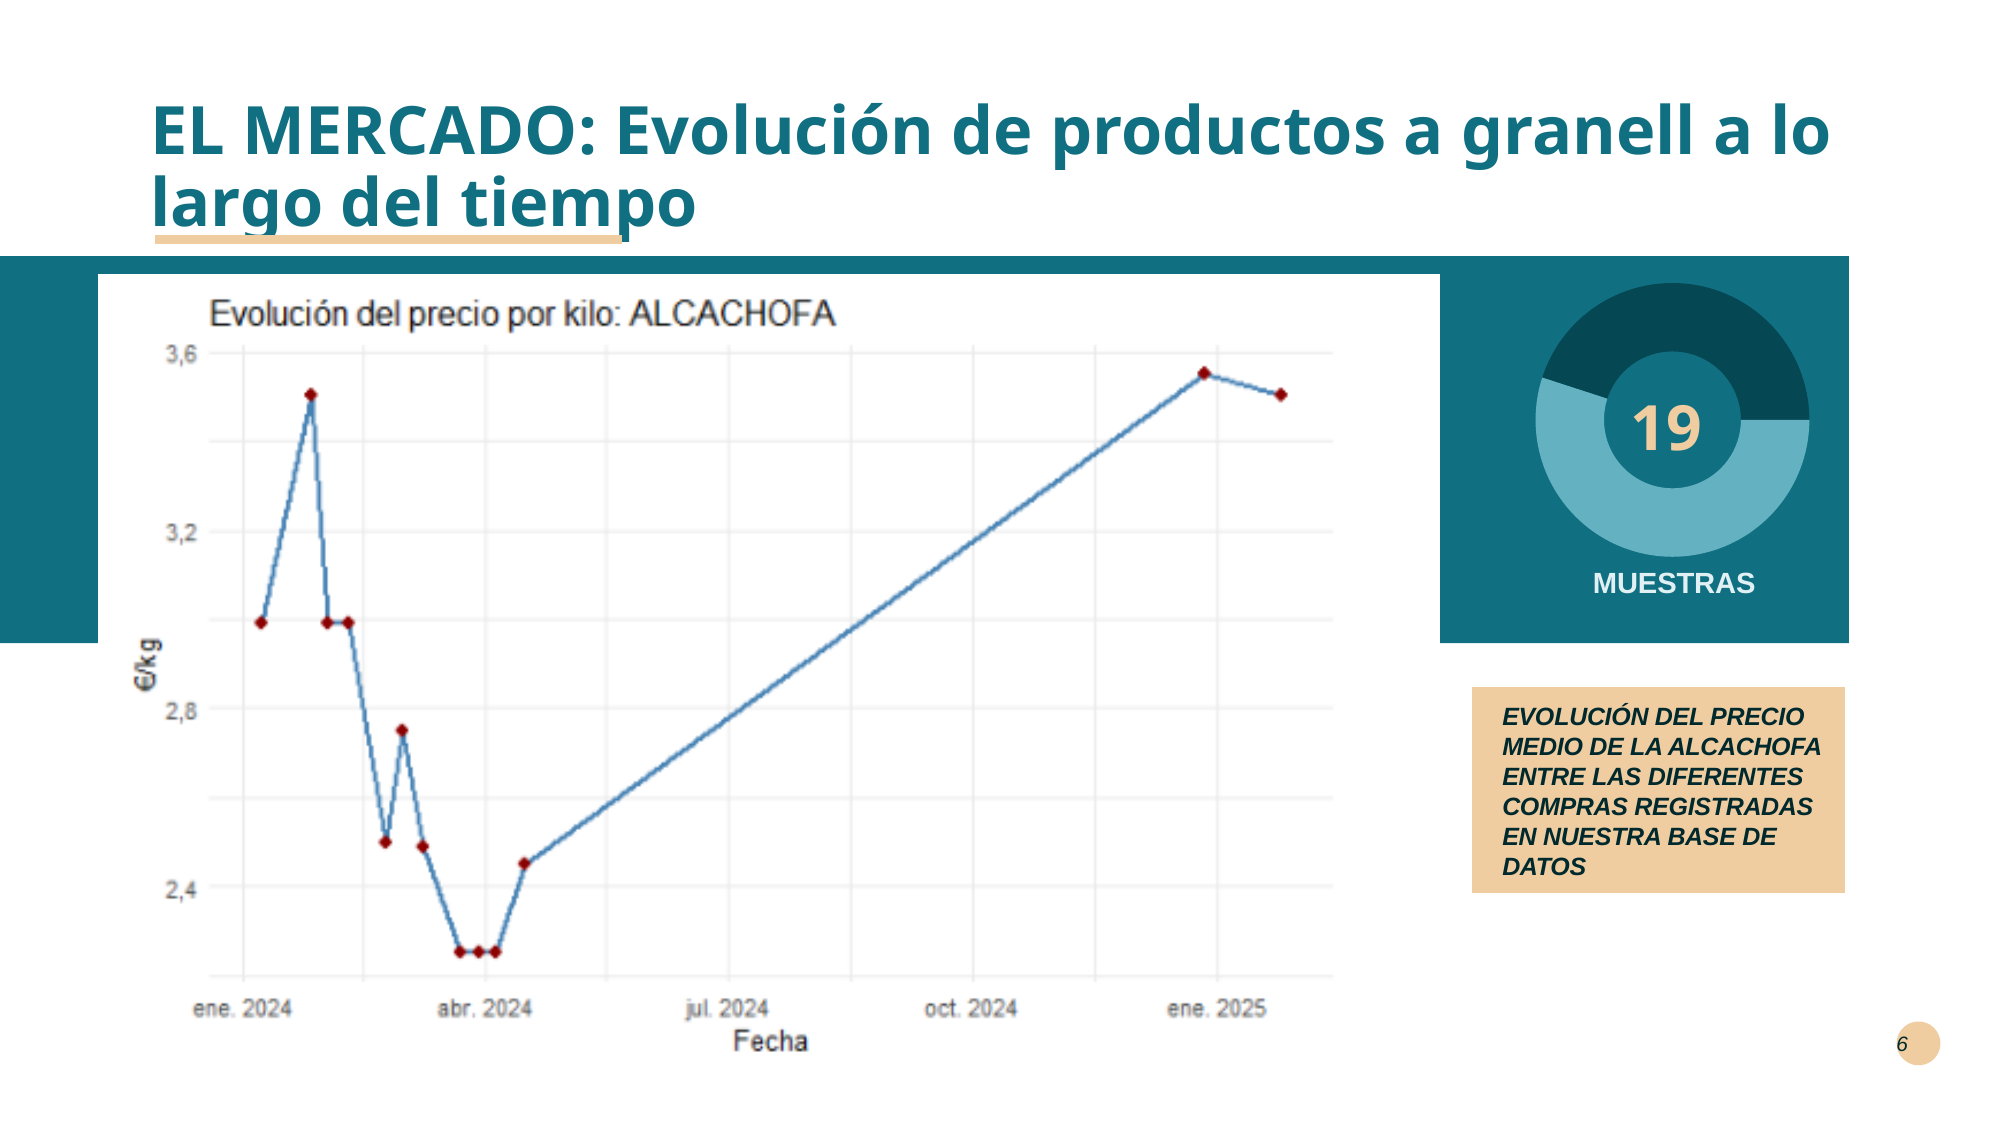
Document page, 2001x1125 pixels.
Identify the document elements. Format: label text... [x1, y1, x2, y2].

picture [98, 274, 1440, 1090]
text_box EVOLUCIÓN DEL PRECIO MEDIO DE LA ALCACHOFA ENTRE LAS DIFERENTES COMPRAS REGISTRADAS EN NUESTRA BASE DE DATOS [1472, 687, 1845, 893]
text_box 37 % [1440, 387, 1450, 466]
title EL MERCADO: Evolución de productos a granell a lo largo del tiempo [135, 59, 1861, 278]
text_box 4 [1881, 1012, 1940, 1073]
text_box MUESTRAS [1583, 561, 1763, 600]
text_box Cliente 4 [1440, 565, 1450, 604]
text_box 19 [1583, 386, 1763, 465]
chart [1440, 277, 1855, 566]
